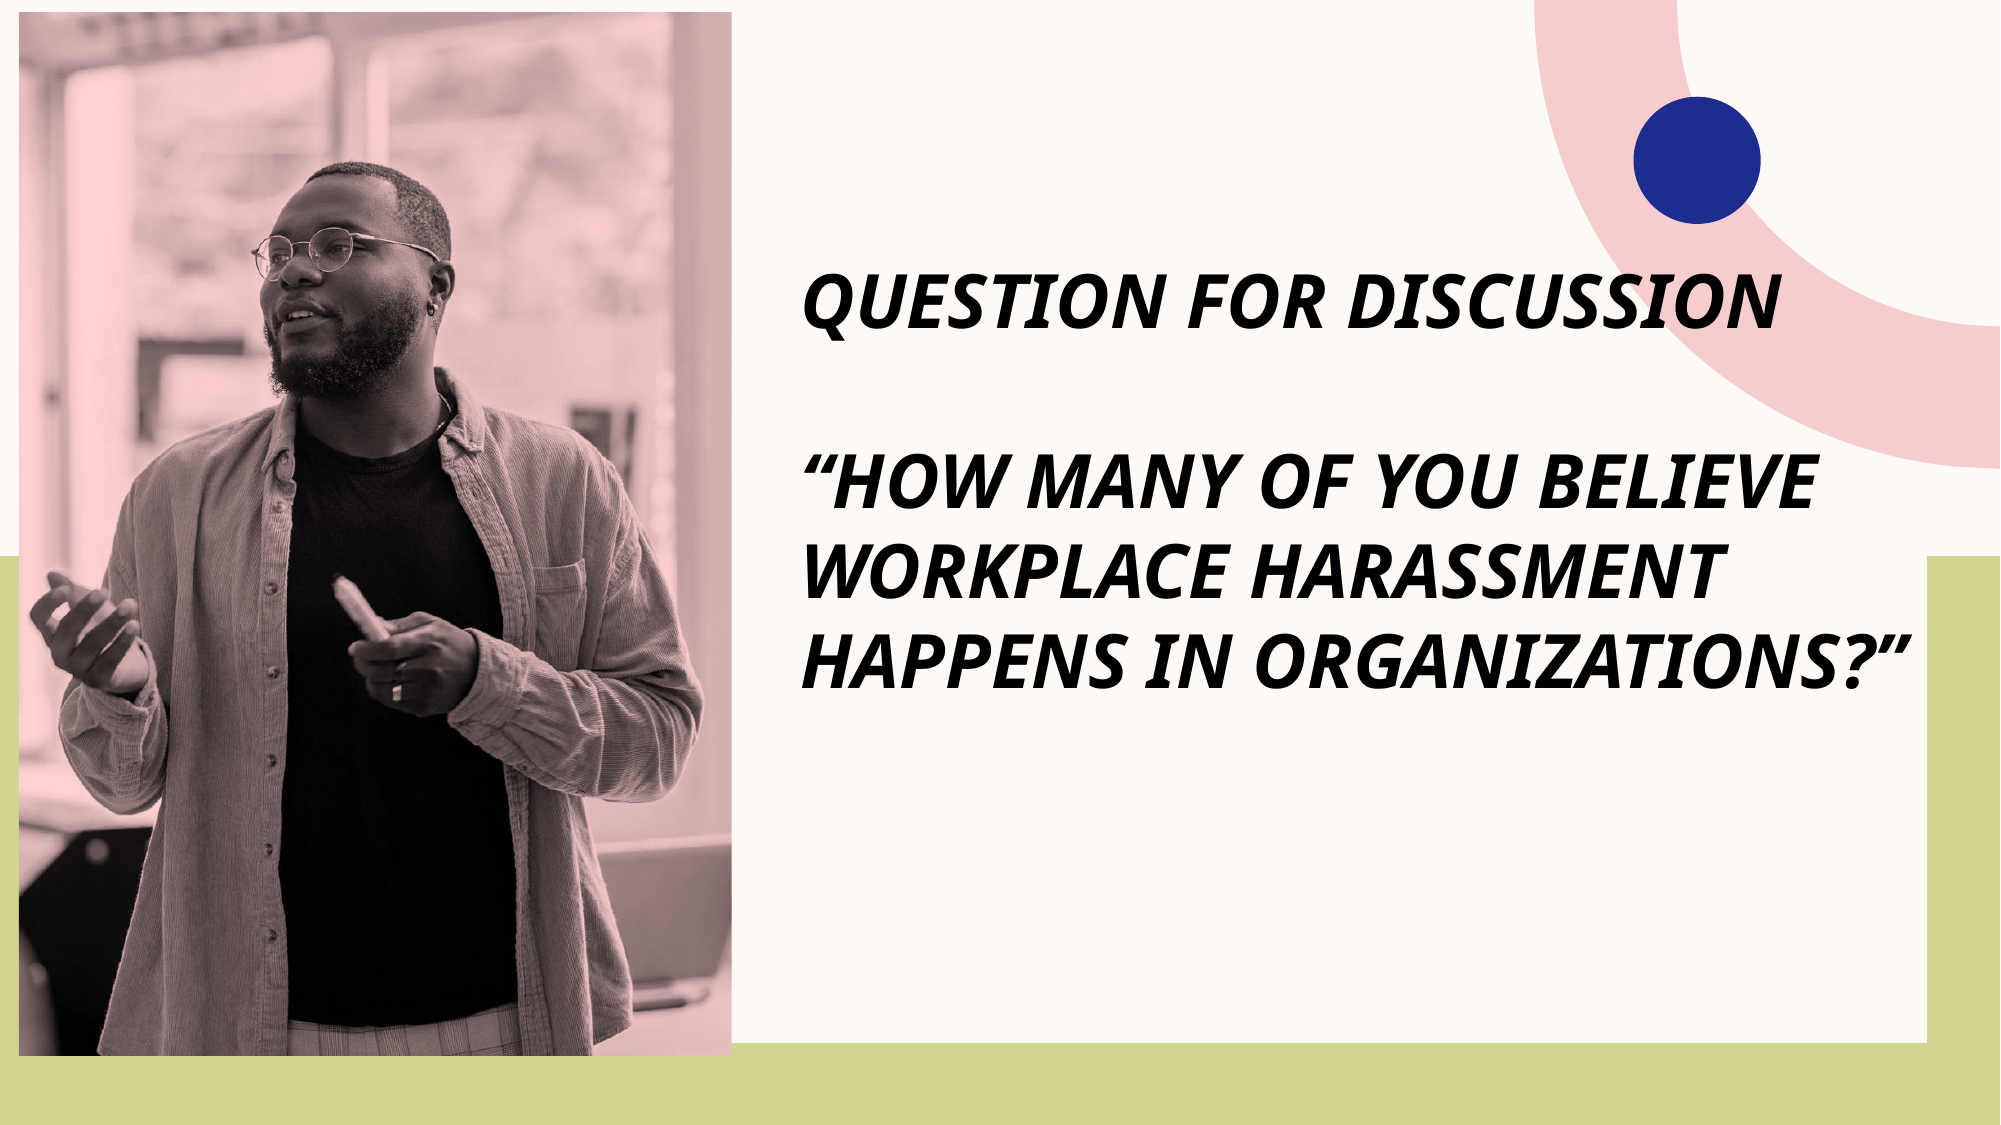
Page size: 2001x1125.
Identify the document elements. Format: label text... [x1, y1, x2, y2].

title Question for discussion “How many of you believe workplace harassment happens in organizations?” [785, 90, 1982, 868]
picture [18, 12, 732, 1056]
